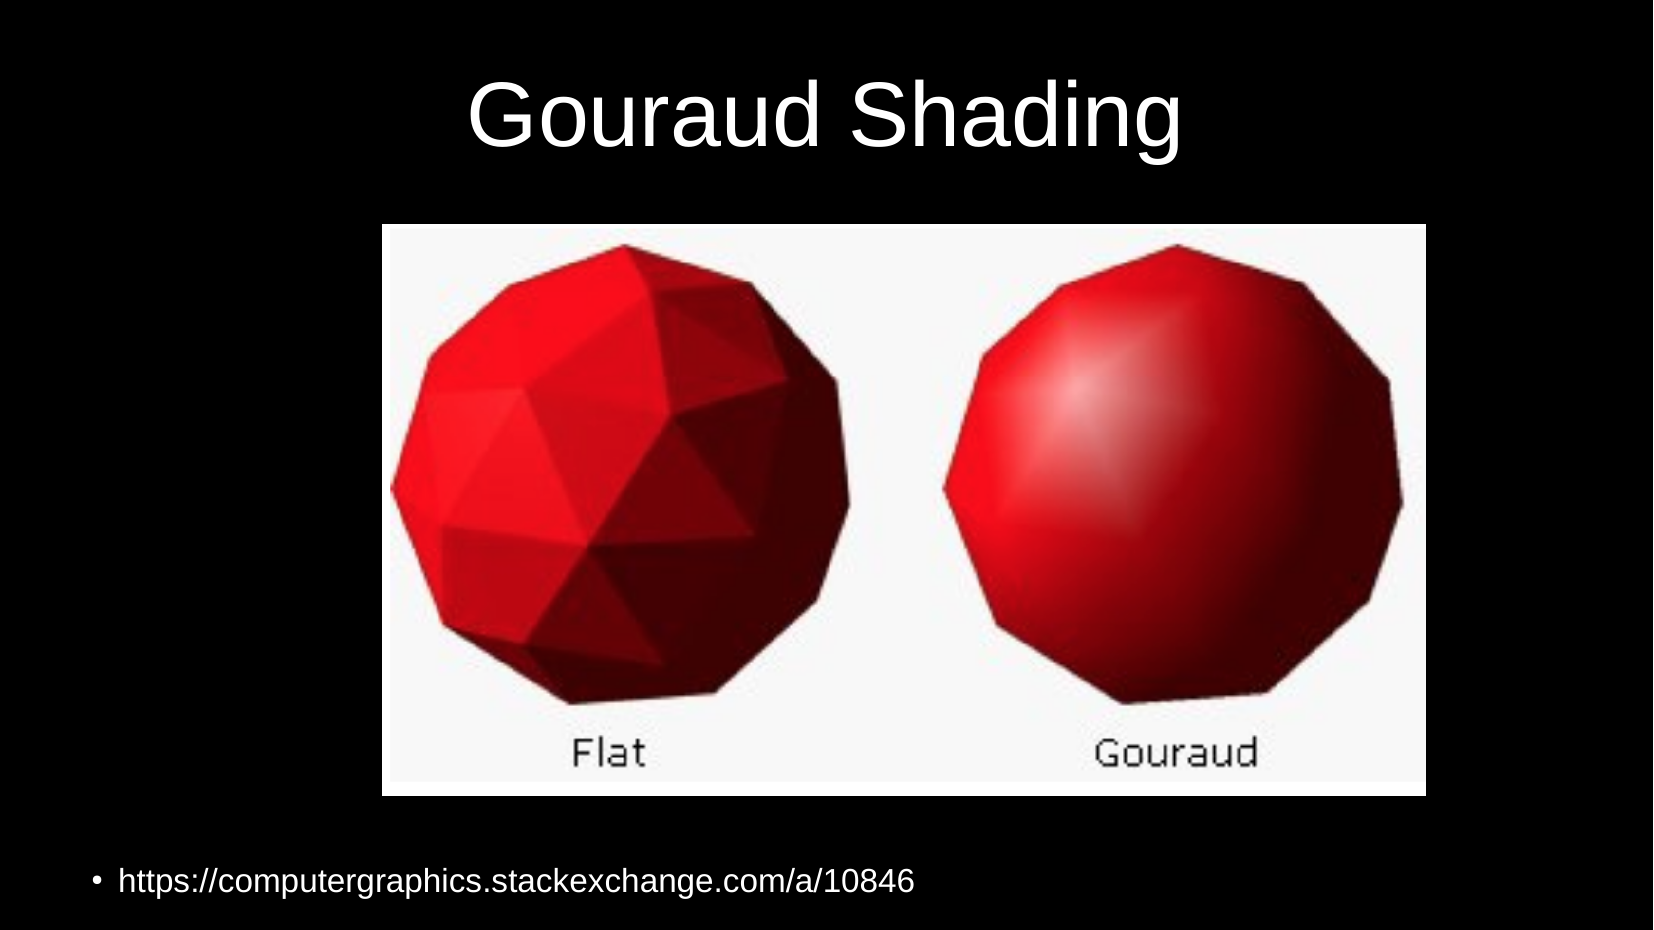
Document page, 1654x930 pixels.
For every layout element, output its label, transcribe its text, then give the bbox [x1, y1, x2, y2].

picture [382, 224, 1426, 796]
title Gouraud Shading [82, 37, 1571, 193]
list https://computergraphics.stackexchange.com/a/10846 [82, 862, 1571, 901]
